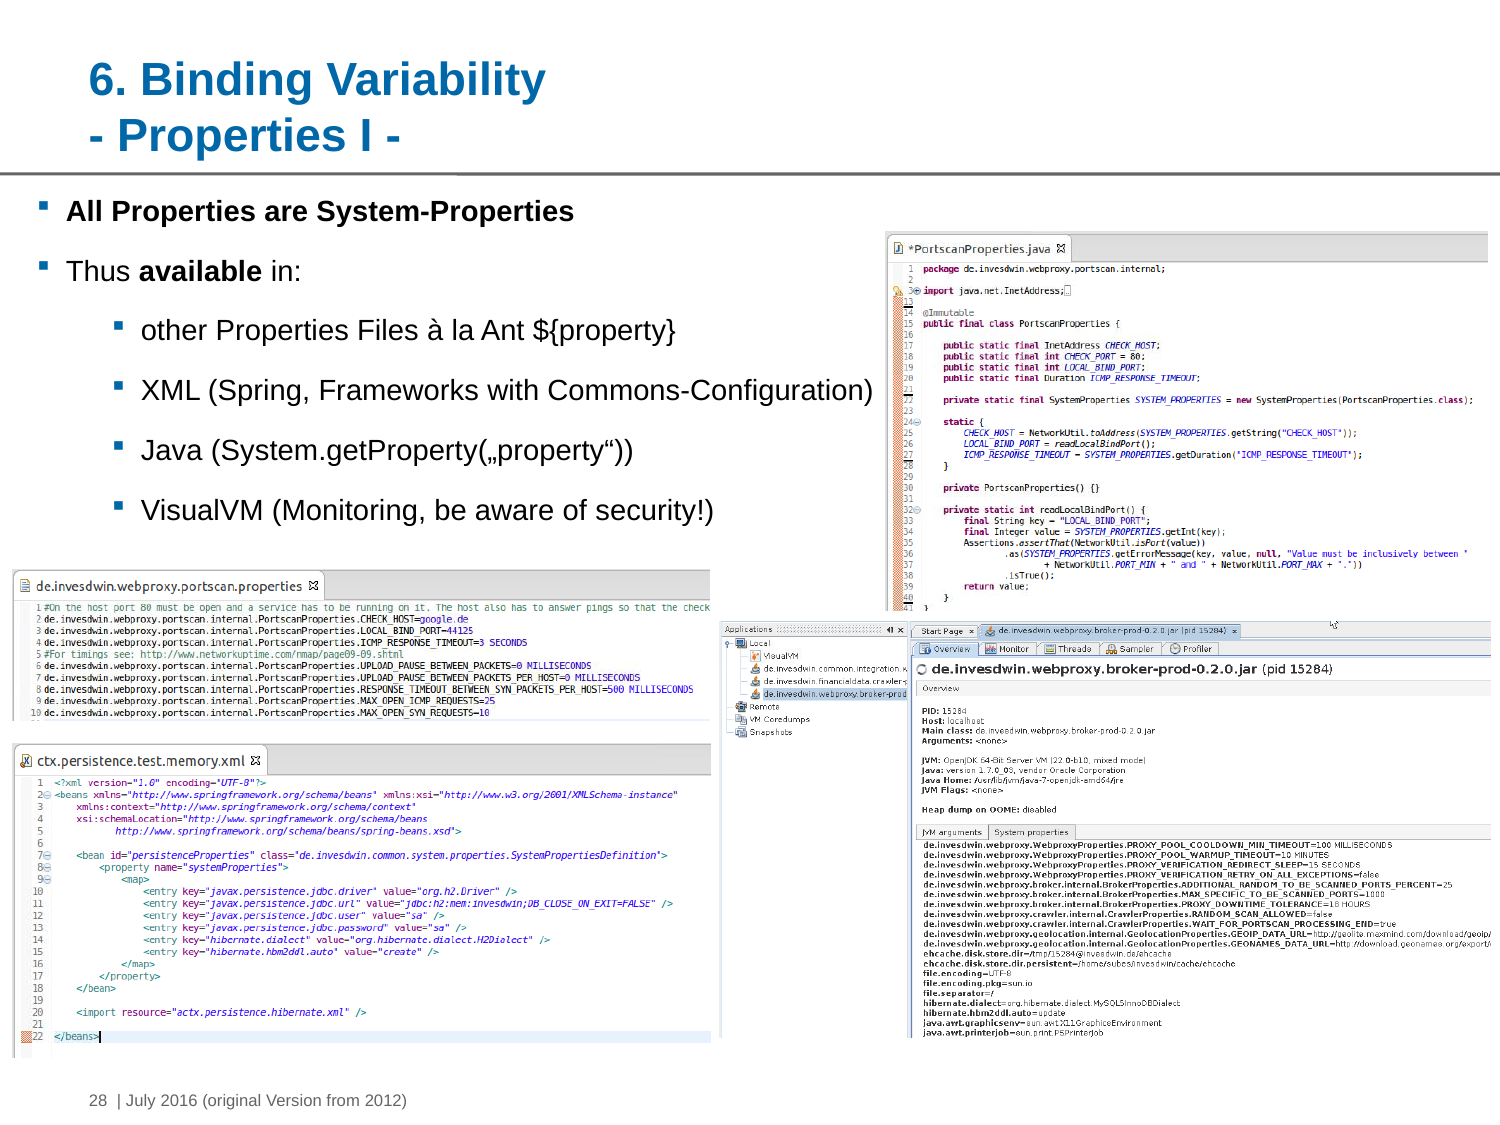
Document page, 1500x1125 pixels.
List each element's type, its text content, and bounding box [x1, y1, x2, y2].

picture [885, 231, 1488, 611]
picture [12, 743, 711, 1058]
picture [12, 569, 710, 721]
text_box All Properties are System-Properties Thus available in: other Properties Files à la Ant ${property} XML (Spring, Frameworks with Commons-Configuration) Java (System.getProperty(„property“)) VisualVM (Monitoring, be aware of security!) [22, 184, 1416, 534]
picture [719, 621, 1491, 1038]
title 6. Binding Variability - Properties I - [0, 40, 1223, 168]
